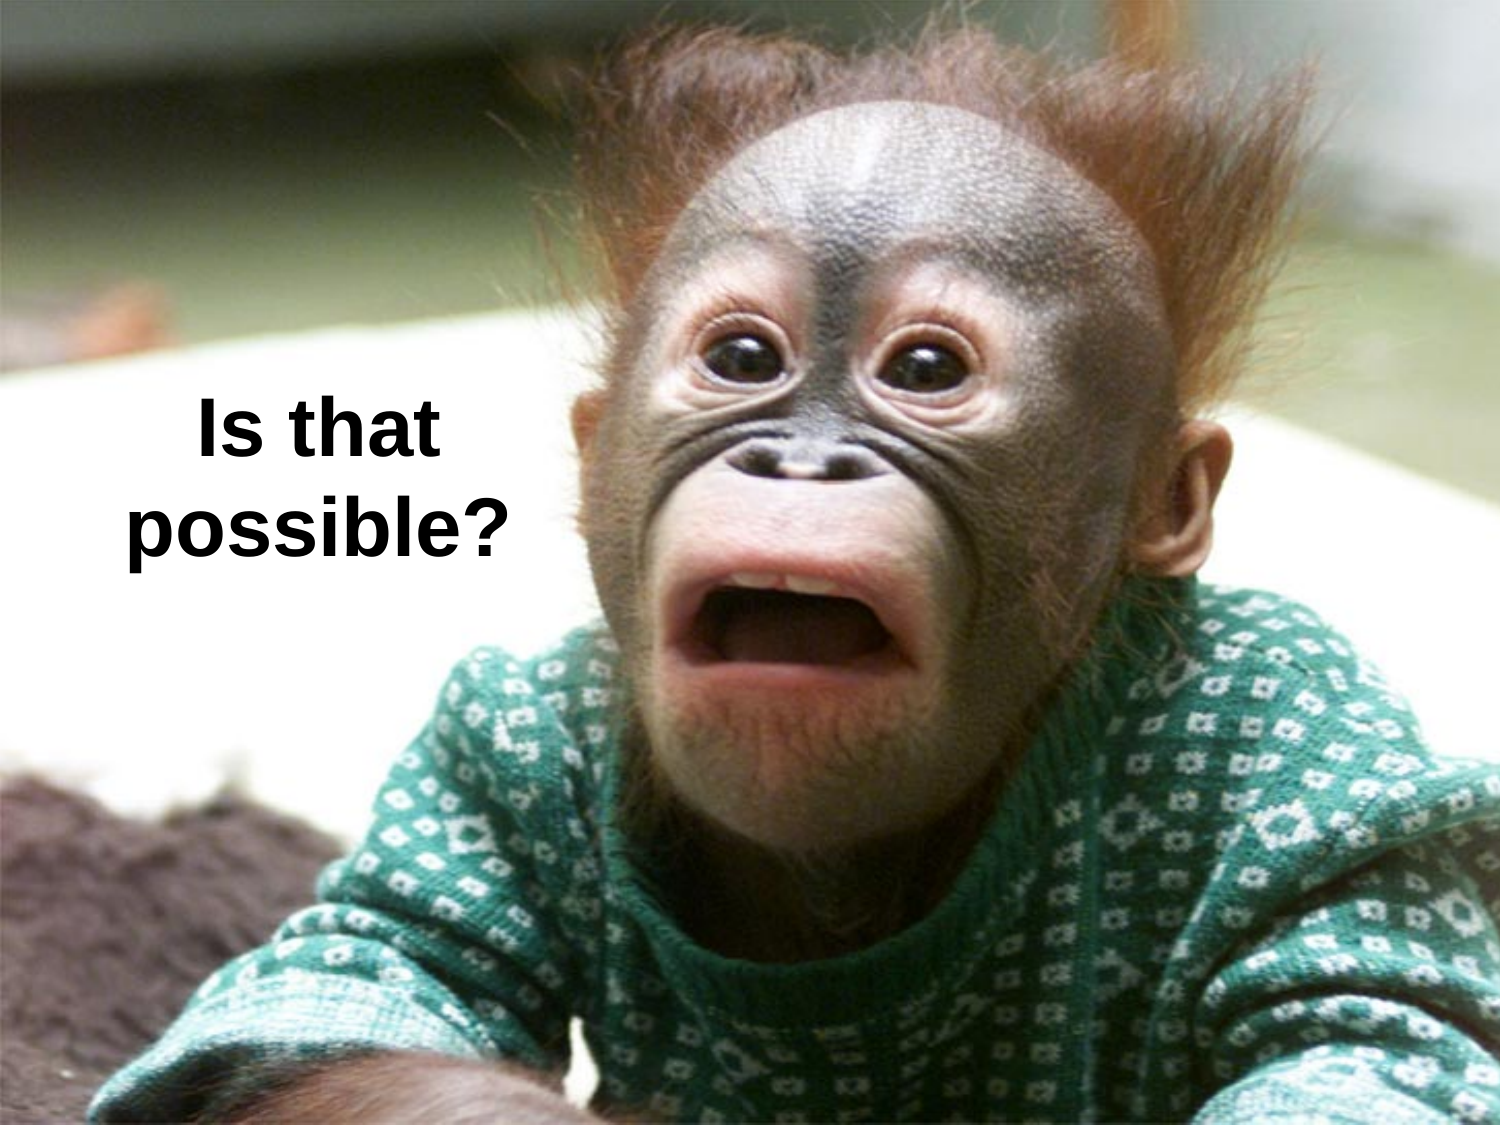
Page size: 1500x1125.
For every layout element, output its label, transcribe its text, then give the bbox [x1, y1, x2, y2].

text_box Is that possible? [75, 365, 563, 581]
picture [0, 0, 1500, 1125]
